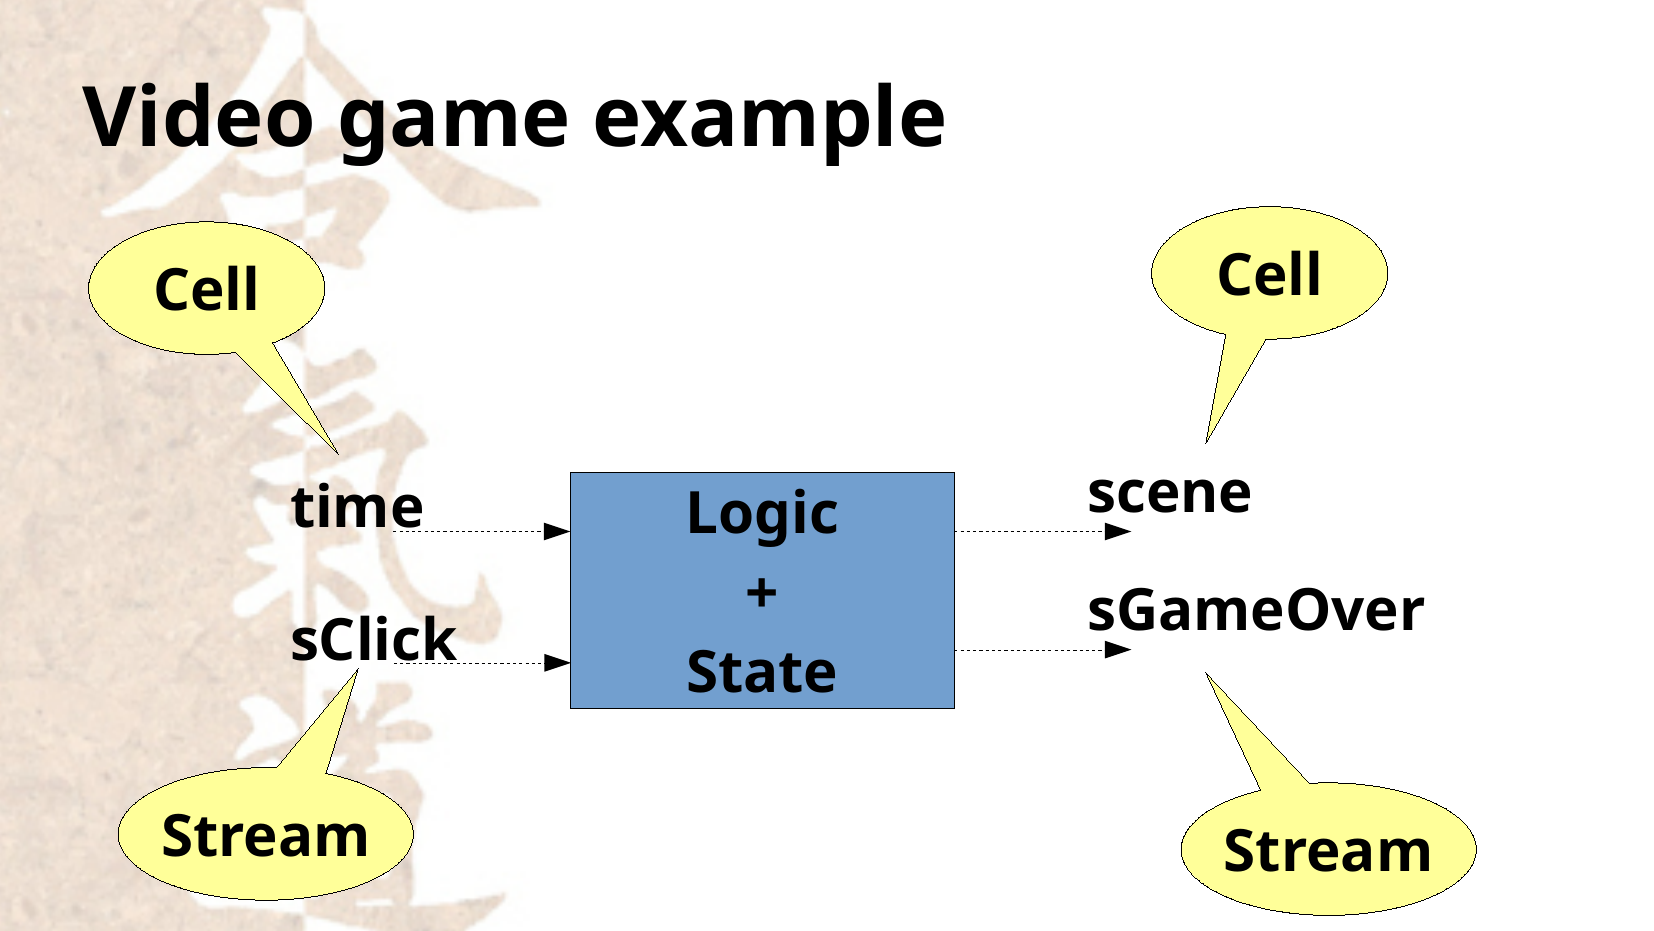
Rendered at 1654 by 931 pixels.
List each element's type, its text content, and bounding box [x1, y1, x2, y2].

picture [0, 0, 1654, 931]
text_box time [275, 458, 496, 562]
title Video game example [82, 37, 1571, 193]
text_box scene [1072, 442, 1325, 517]
text_box Cell [1151, 206, 1388, 444]
text_box sClick [275, 590, 496, 694]
text_box Logic + State [570, 472, 955, 709]
text_box sGameOver [1072, 561, 1388, 635]
text_box Stream [118, 668, 414, 901]
text_box Stream [1181, 672, 1477, 916]
text_box Cell [88, 221, 339, 455]
